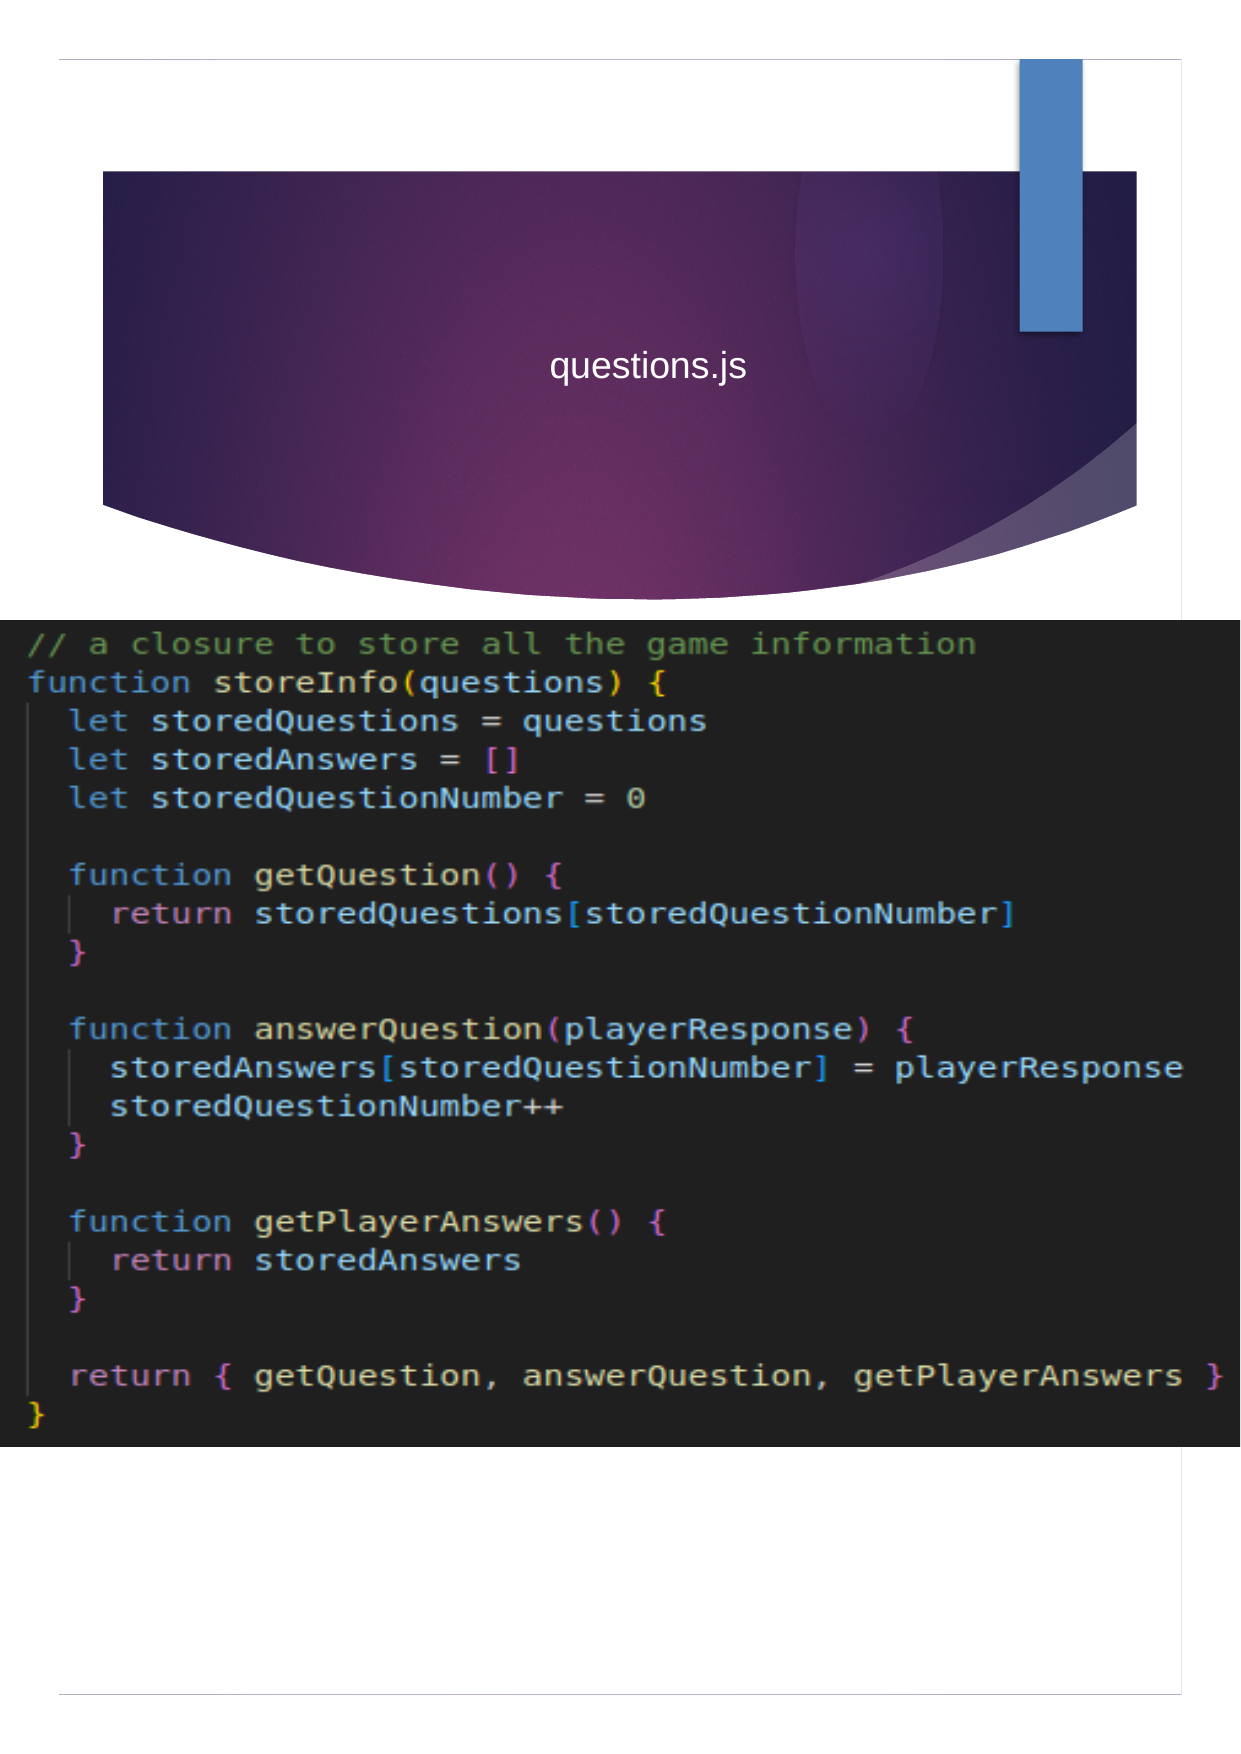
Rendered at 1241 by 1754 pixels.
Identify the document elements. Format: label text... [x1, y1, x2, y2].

picture [0, 620, 1241, 1447]
picture [103, 172, 1136, 599]
text_box questions.js [499, 333, 798, 434]
